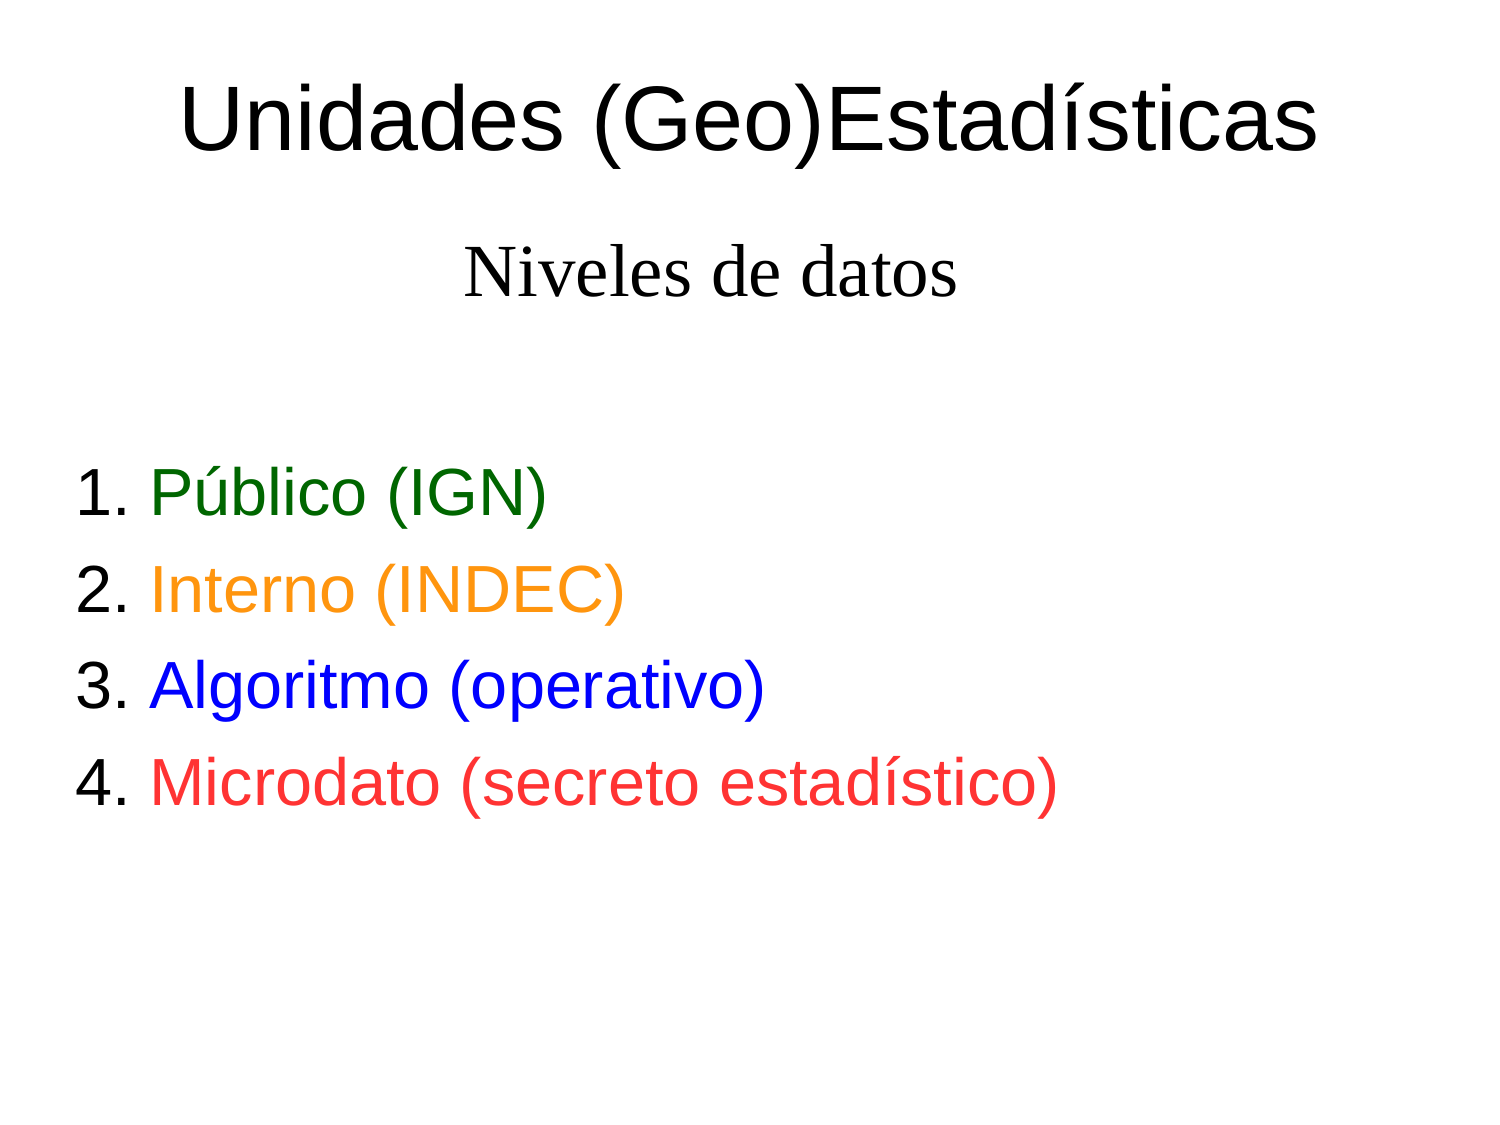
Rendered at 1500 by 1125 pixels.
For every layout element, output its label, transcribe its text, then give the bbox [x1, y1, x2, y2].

text_box Niveles de datos [448, 214, 1052, 320]
title Unidades (Geo)Estadísticas [75, 20, 1425, 208]
subtitle Público (IGN) Interno (INDEC) Algoritmo (operativo) Microdato (secreto estadístico) [75, 262, 1425, 1005]
